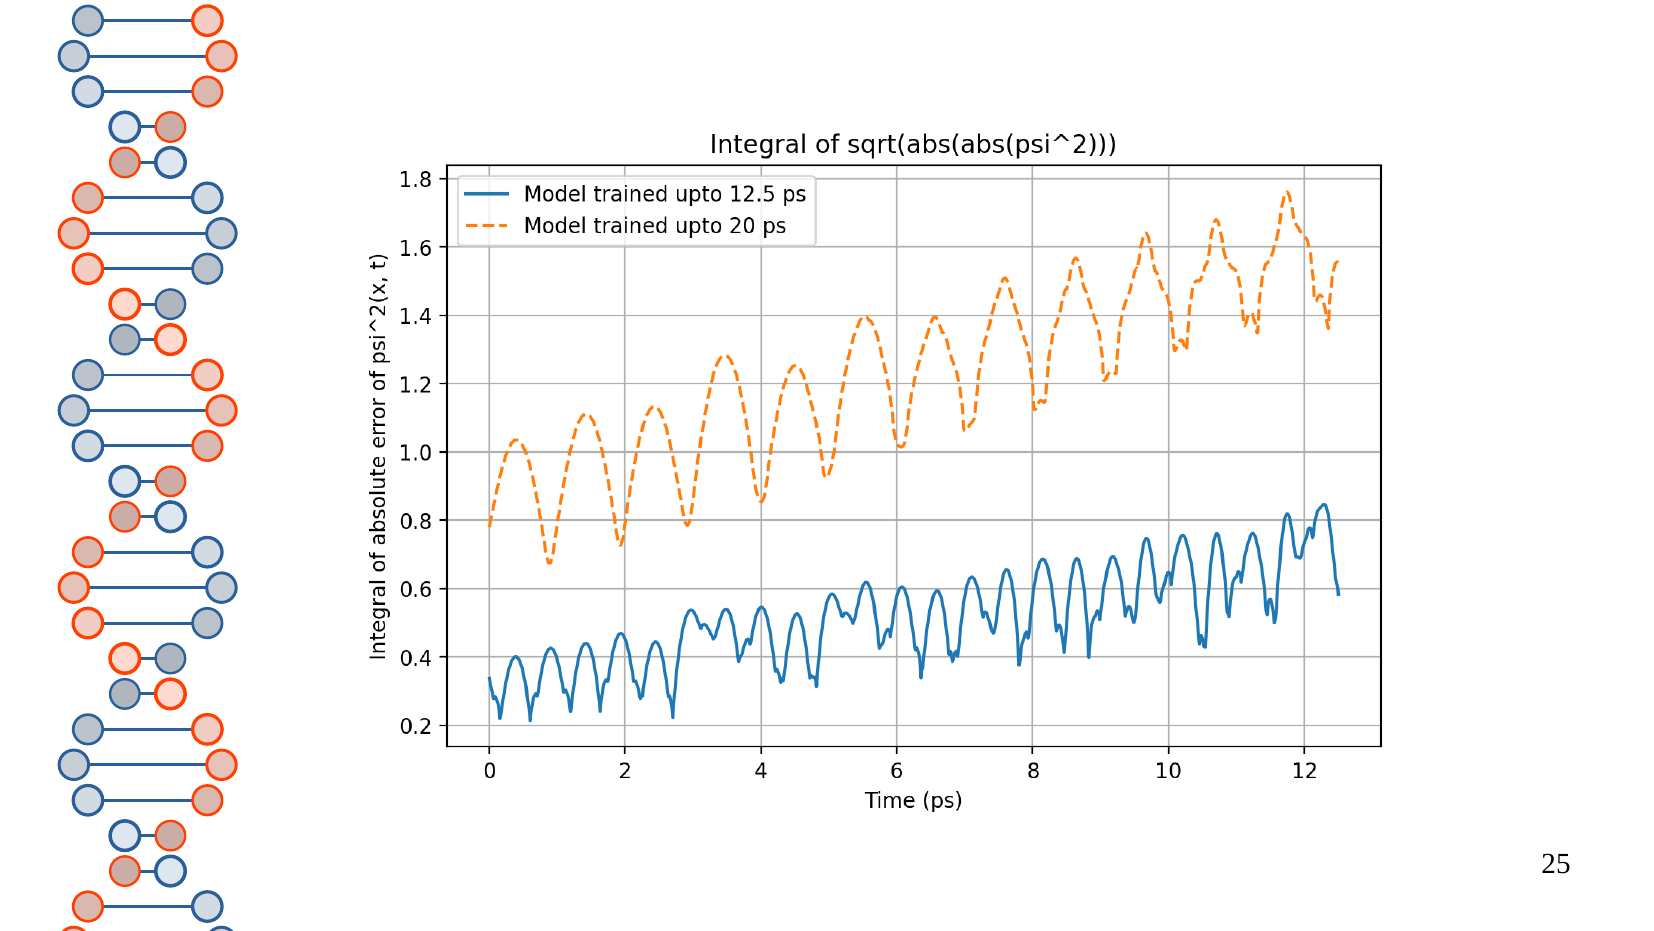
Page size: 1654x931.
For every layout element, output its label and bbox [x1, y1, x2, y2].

picture [354, 118, 1395, 827]
